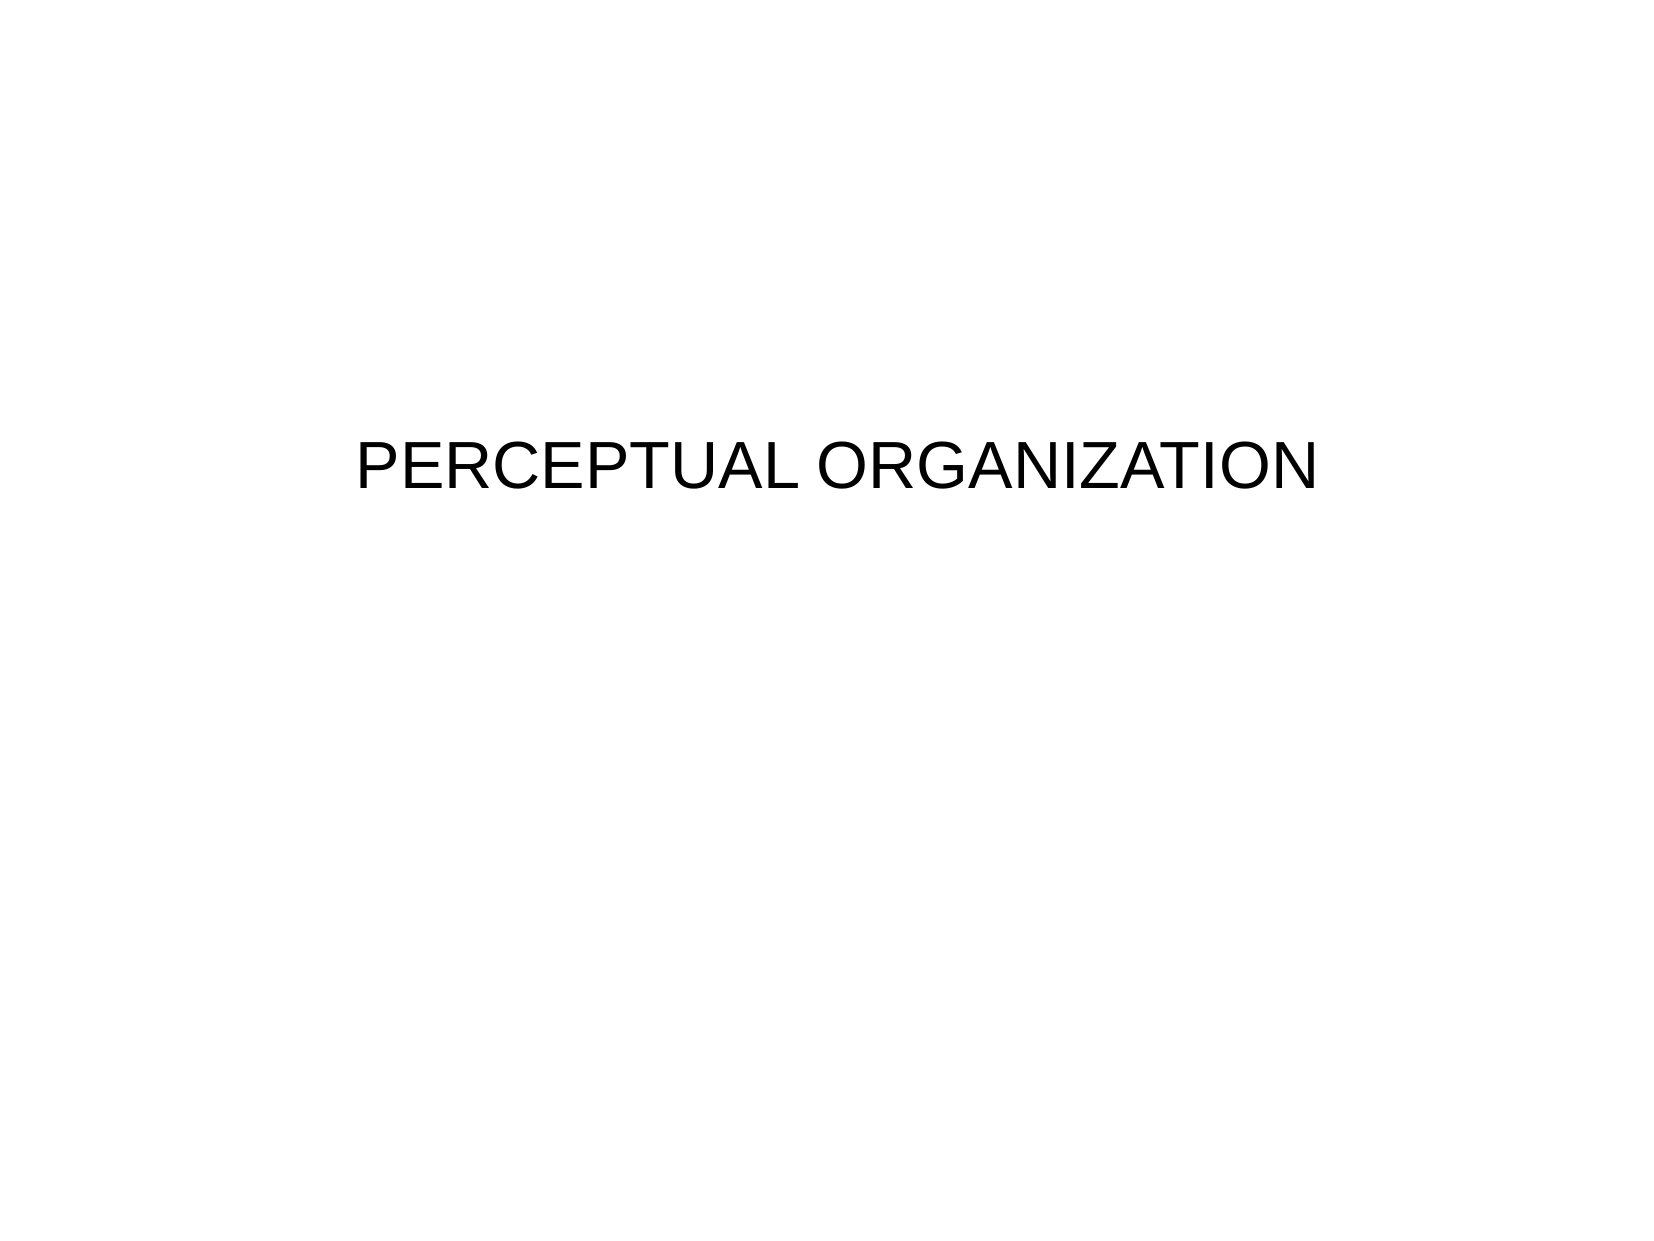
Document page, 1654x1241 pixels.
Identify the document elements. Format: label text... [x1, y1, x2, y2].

subtitle PERCEPTUAL ORGANIZATION [22, 19, 1654, 1166]
